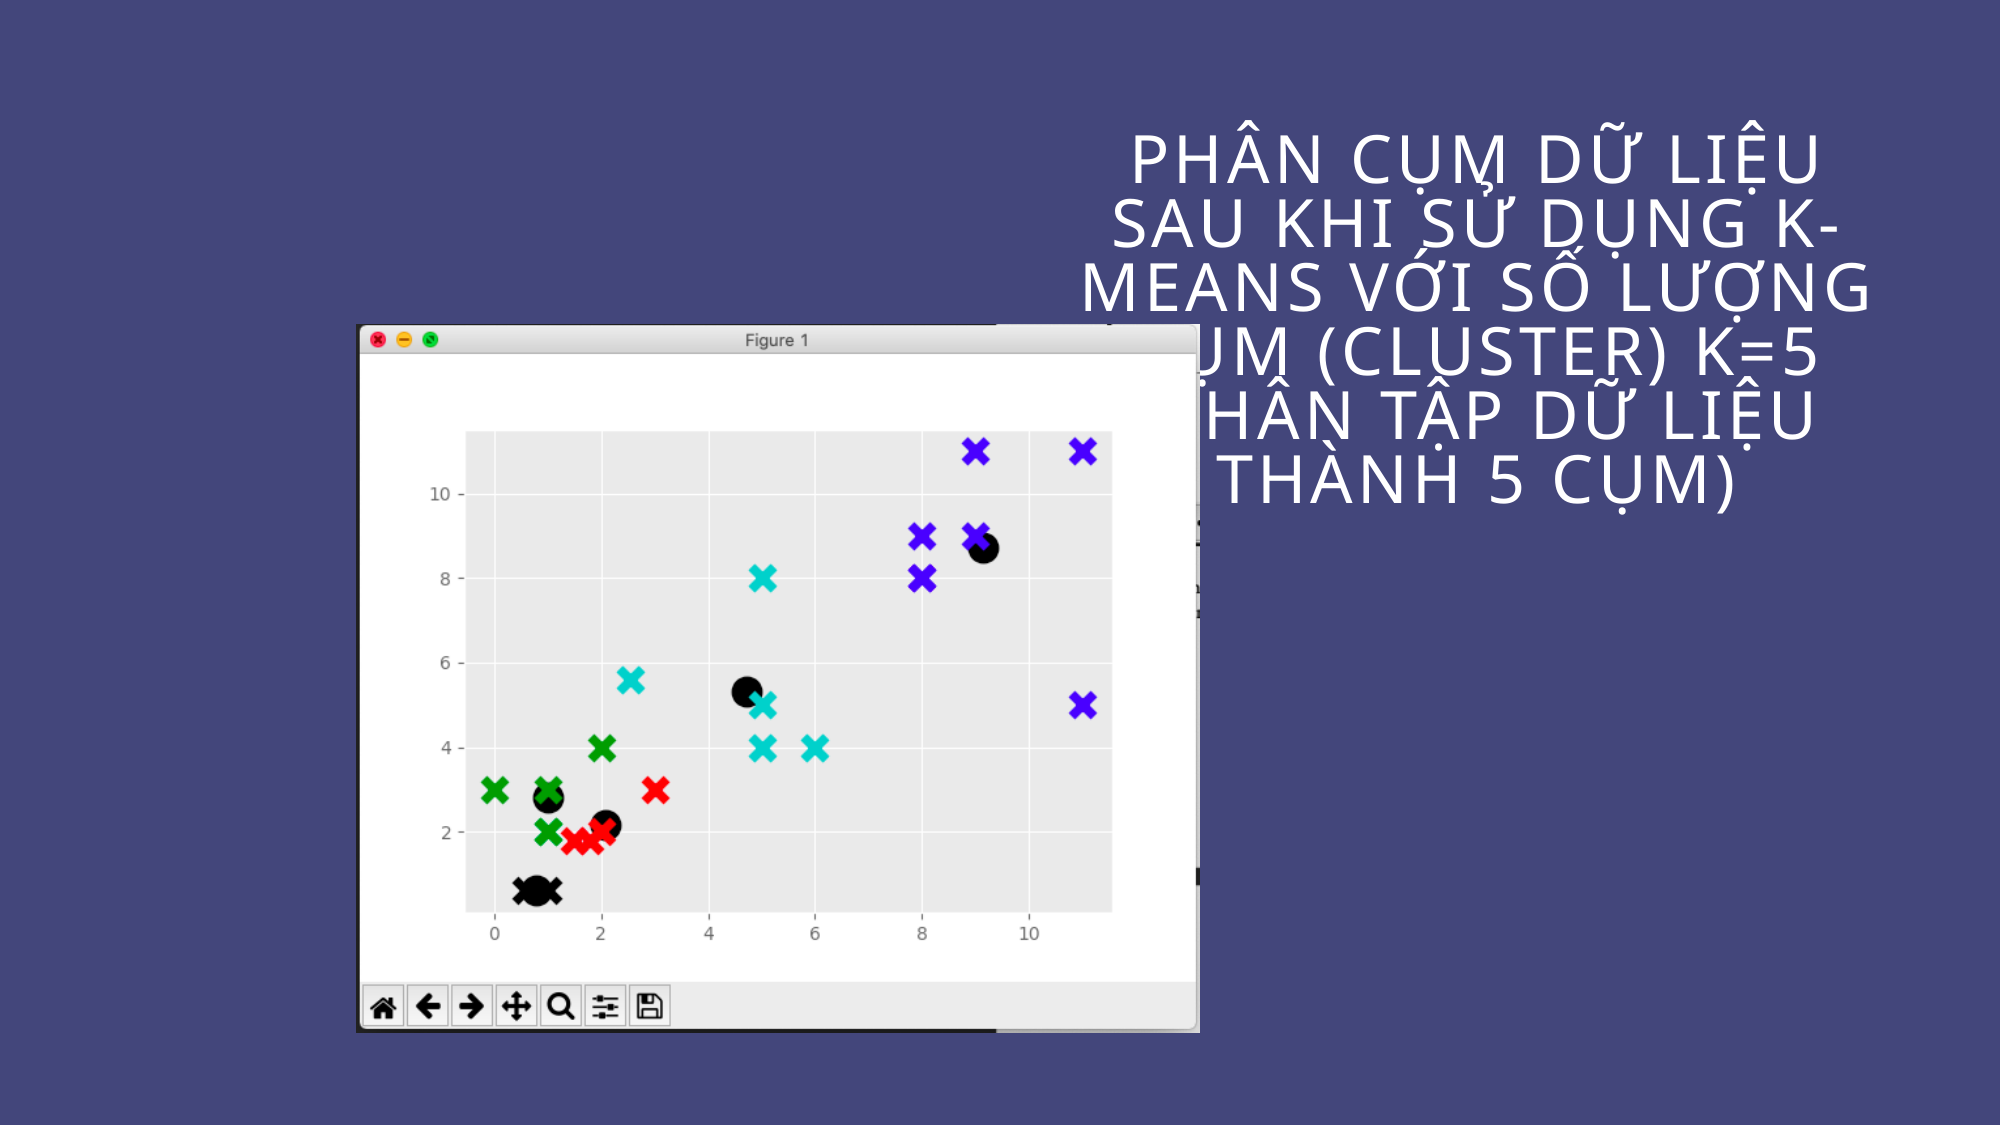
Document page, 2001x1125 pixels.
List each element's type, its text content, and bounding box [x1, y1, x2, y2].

picture [356, 324, 1200, 1033]
title Phân cụm dữ liệu sau khi sử dụng K-Means với số lượng cụm (Cluster) k=5 (phân tập dữ liệu thành 5 cụm) [1037, 125, 1919, 451]
